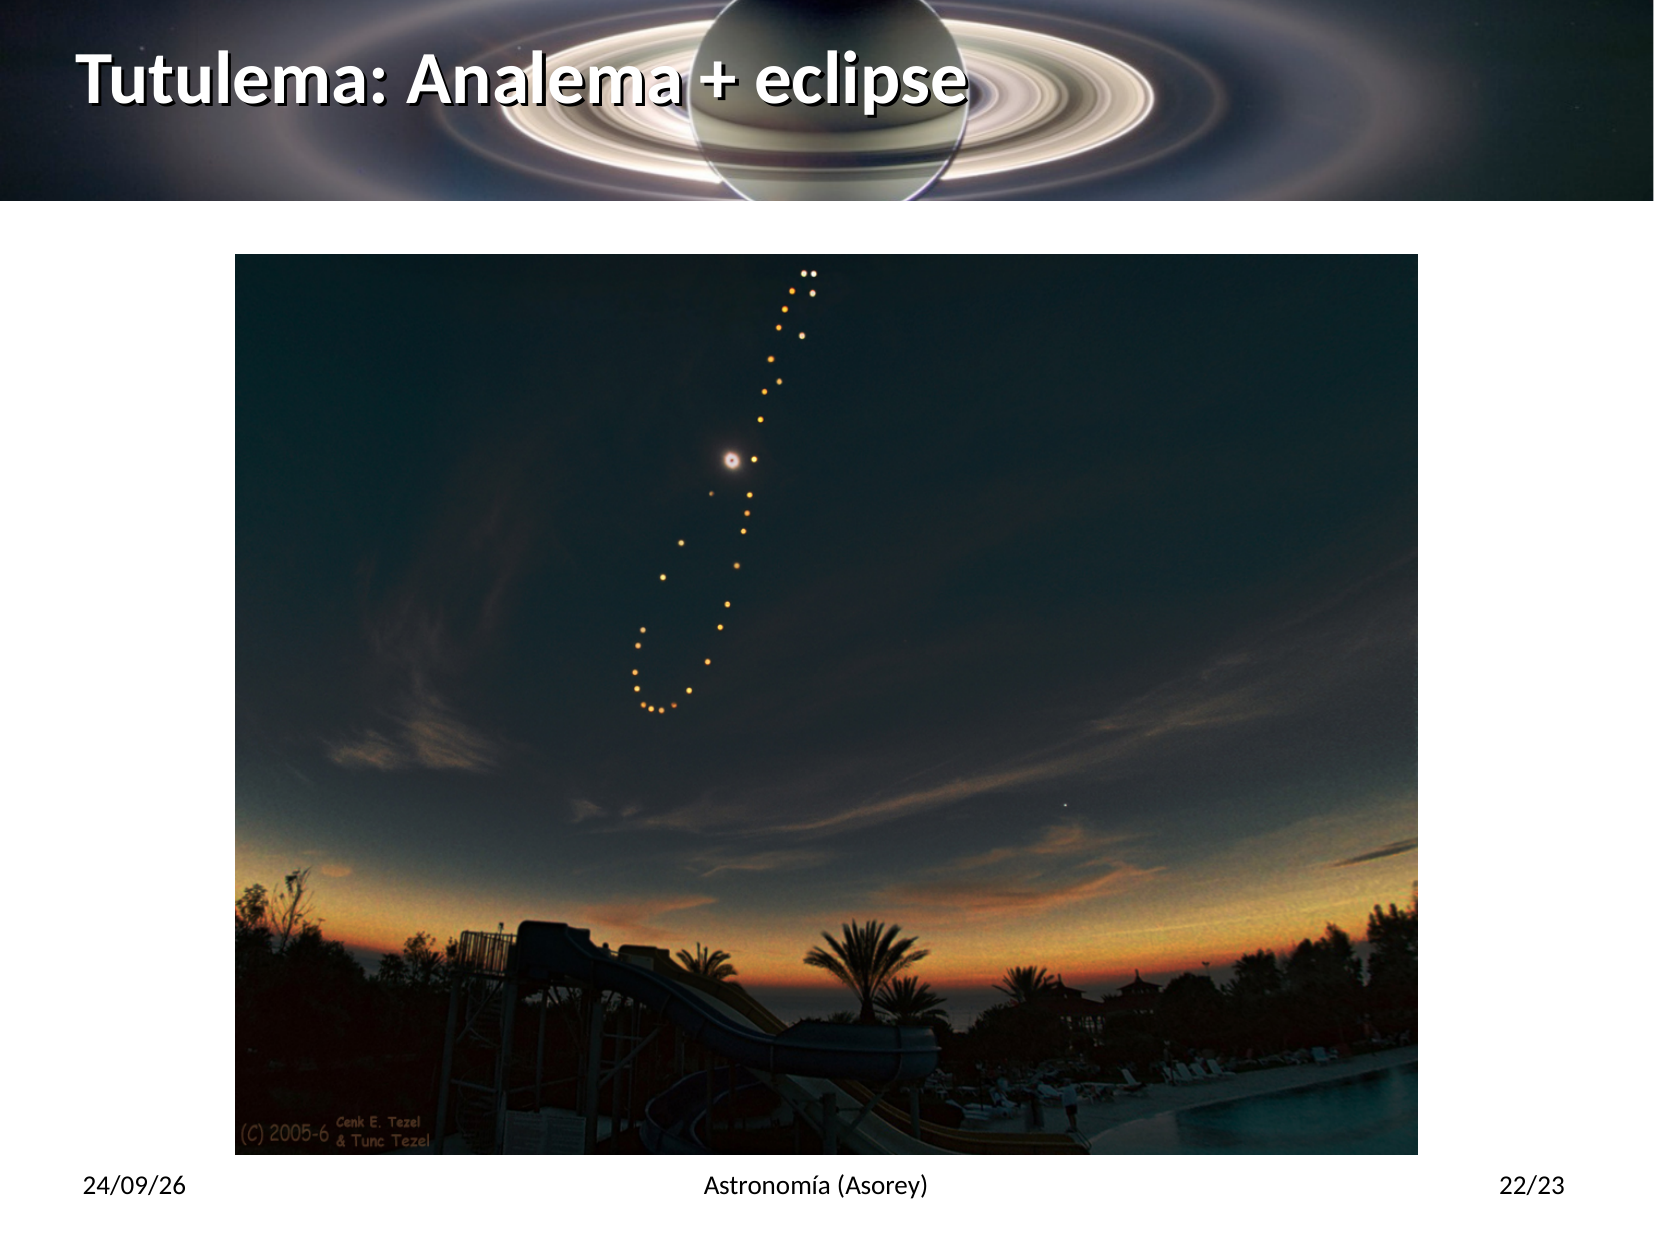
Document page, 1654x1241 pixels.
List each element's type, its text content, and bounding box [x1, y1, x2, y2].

picture [235, 254, 1418, 1156]
picture [0, 0, 1654, 201]
title Tutulema: Analema + eclipse [75, 19, 1564, 151]
